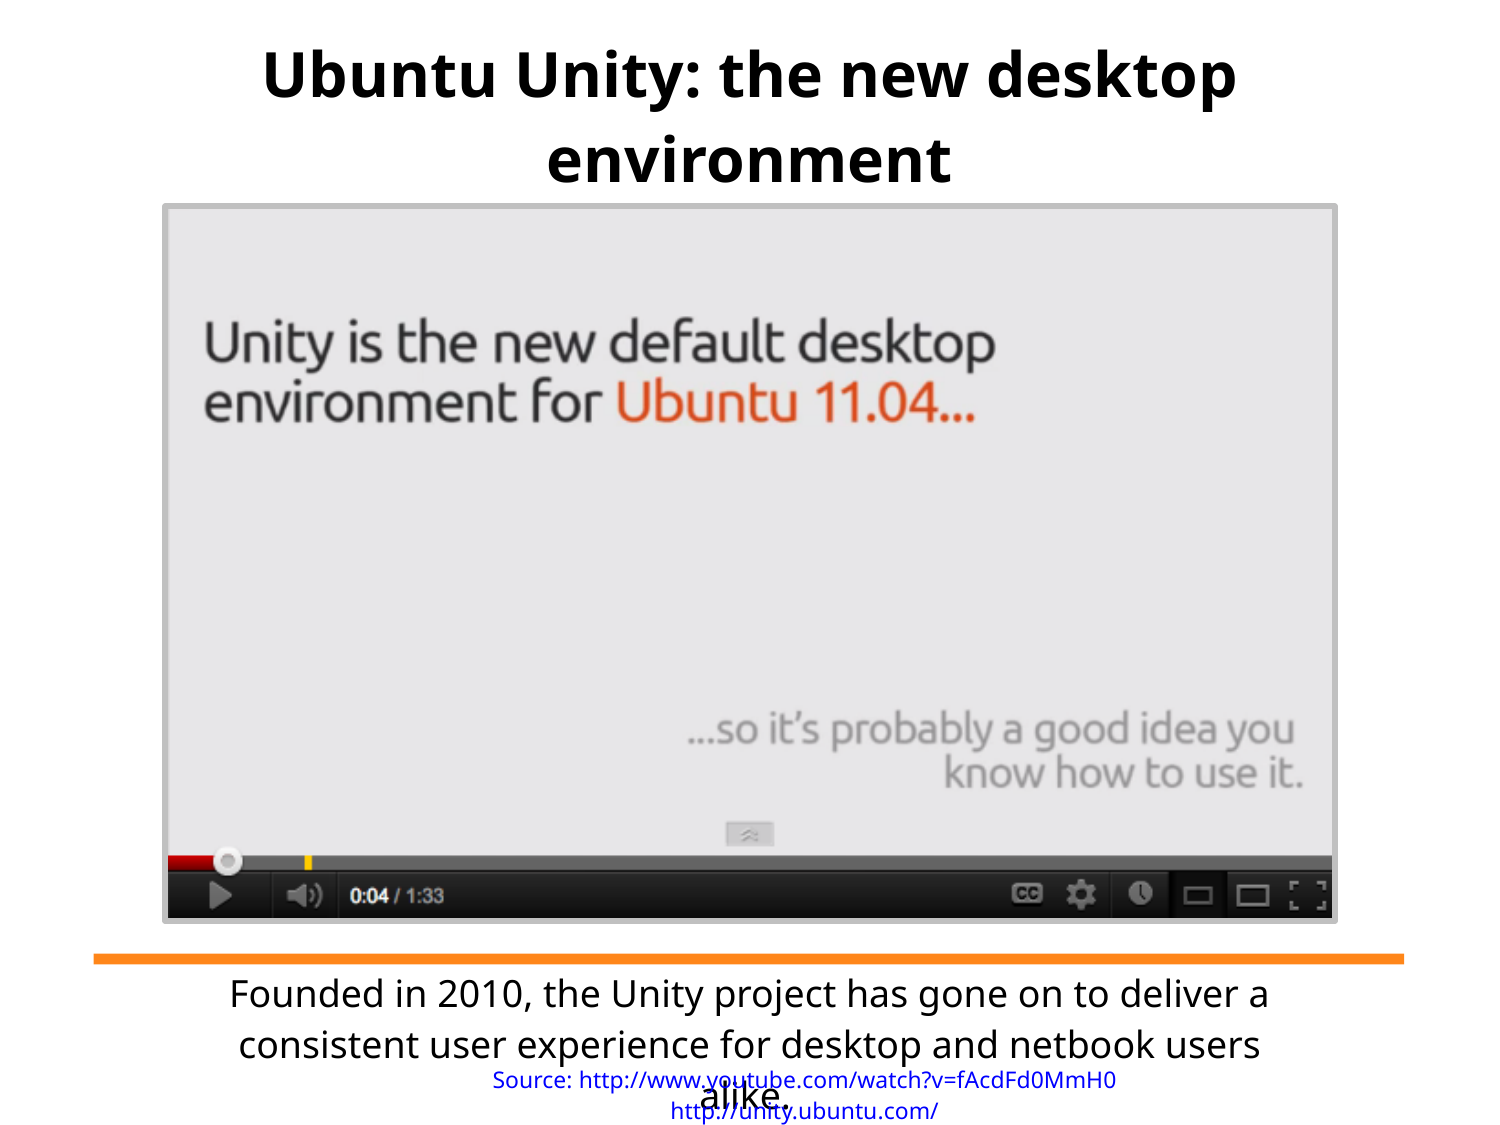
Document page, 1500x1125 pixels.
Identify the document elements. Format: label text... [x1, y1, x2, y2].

text_box Founded in 2010, the Unity project has gone on to deliver a consistent user experience for desktop and netbook users alike. [209, 960, 1291, 1064]
title Ubuntu Unity: the new desktop environment [75, 44, 1426, 188]
text_box Source: http://www.youtube.com/watch?v=fAcdFd0MmH0 http://unity.ubuntu.com/ [477, 1056, 1023, 1125]
picture [0, 0, 1500, 1125]
